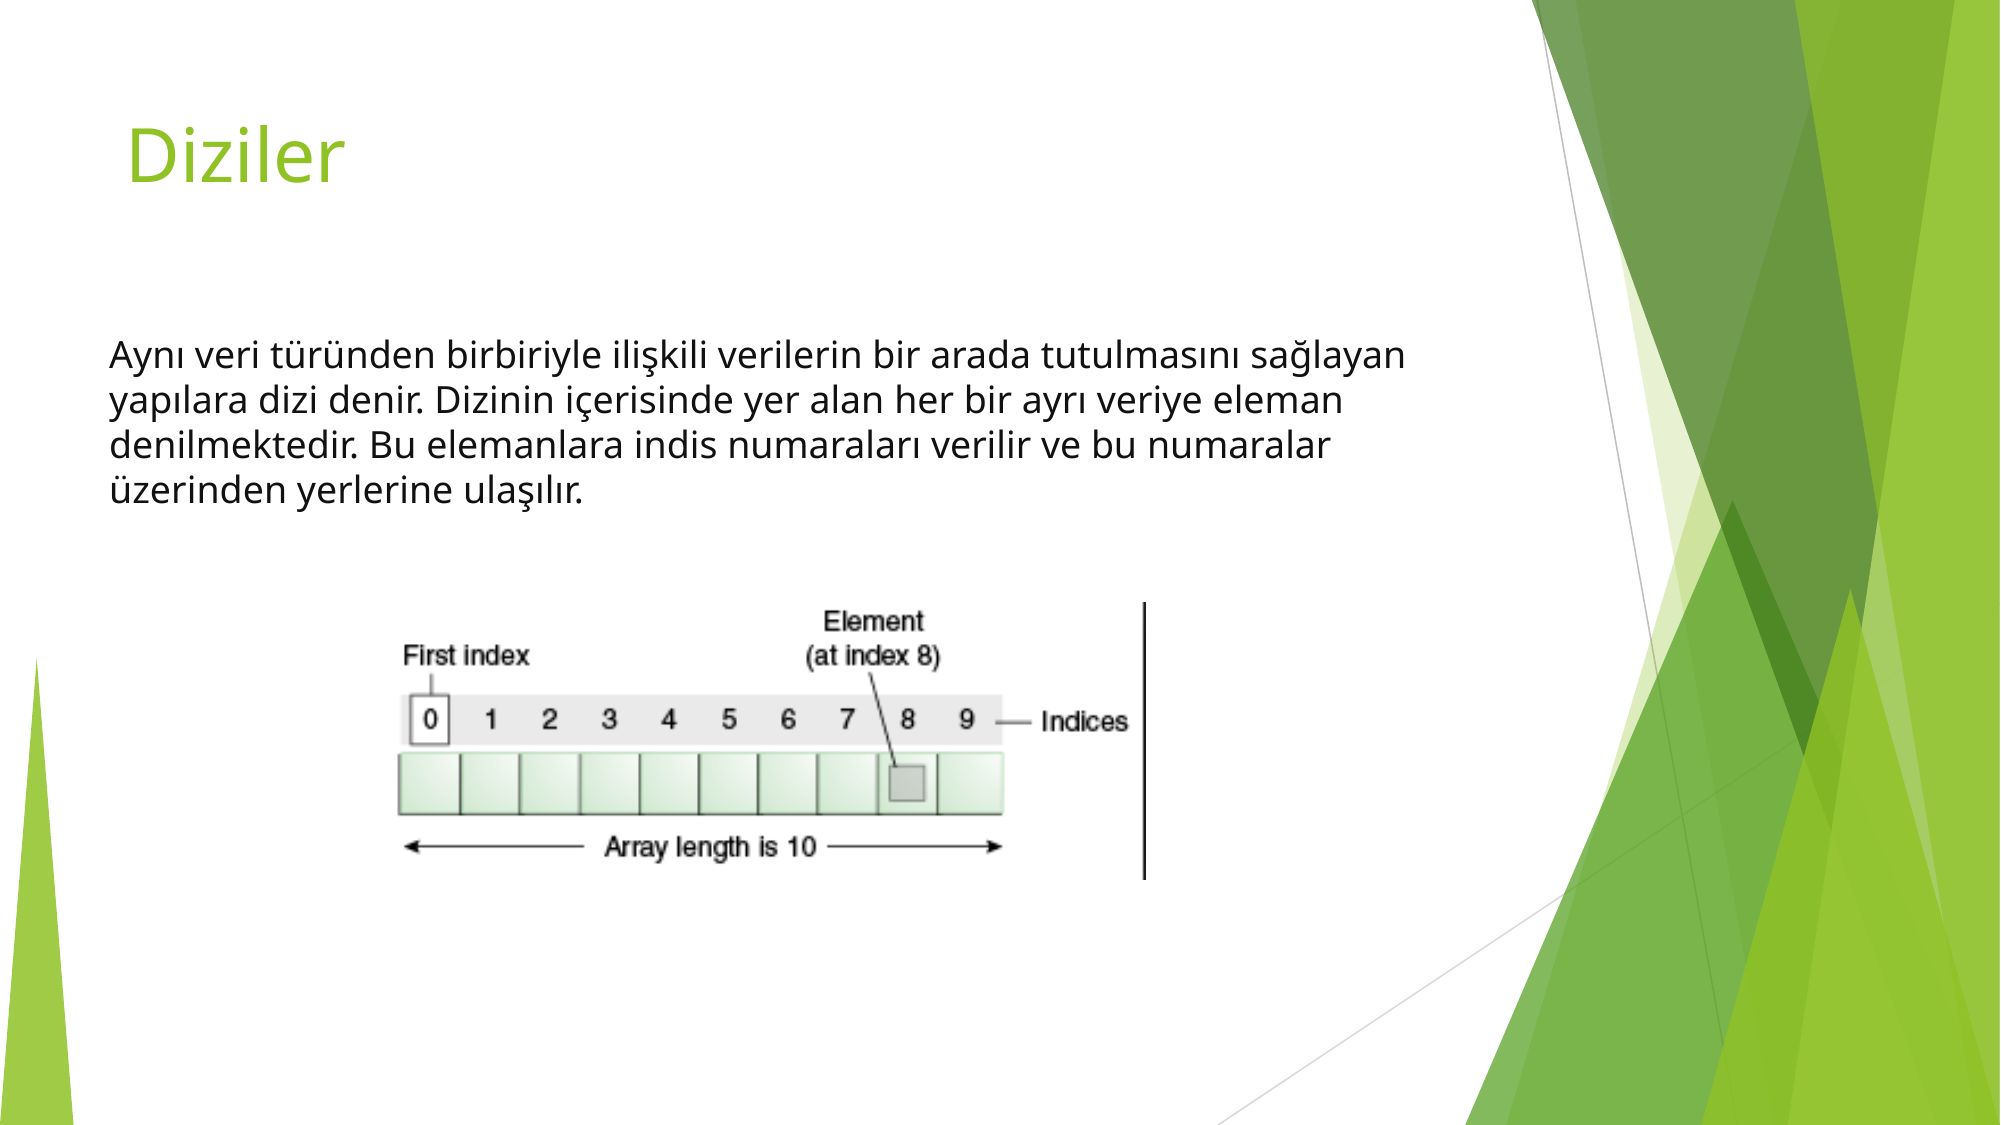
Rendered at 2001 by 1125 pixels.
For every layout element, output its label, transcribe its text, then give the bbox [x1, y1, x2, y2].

picture [387, 602, 1146, 880]
text_box Aynı veri türünden birbiriyle ilişkili verilerin bir arada tutulmasını sağlayan yapılara dizi denir. Dizinin içerisinde yer alan her bir ayrı veriye eleman denilmektedir. Bu elemanlara indis numaraları verilir ve bu numaralar üzerinden yerlerine ulaşılır. [94, 323, 1501, 733]
title Diziler [111, 99, 1522, 317]
